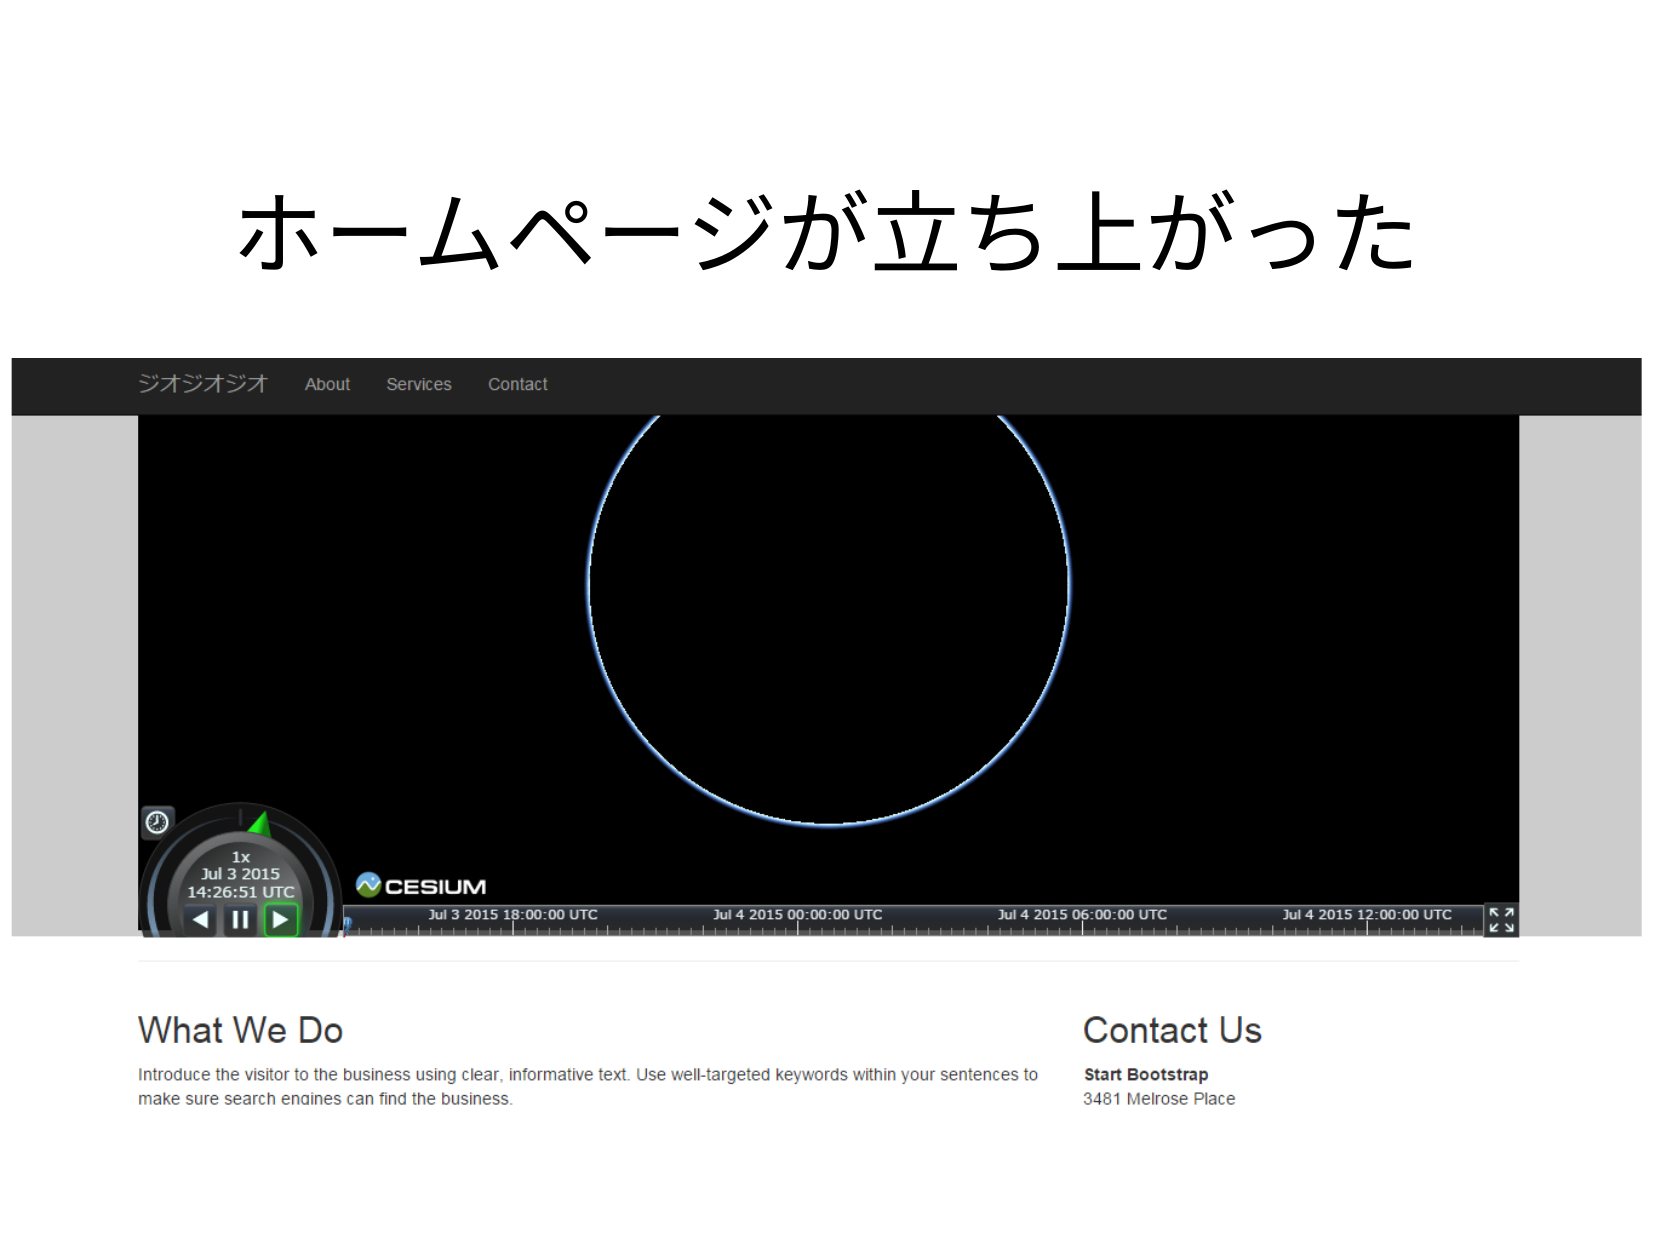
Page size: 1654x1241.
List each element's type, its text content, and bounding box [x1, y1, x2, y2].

picture [11, 358, 1642, 1105]
title ホームページが立ち上がった [11, 123, 1642, 331]
